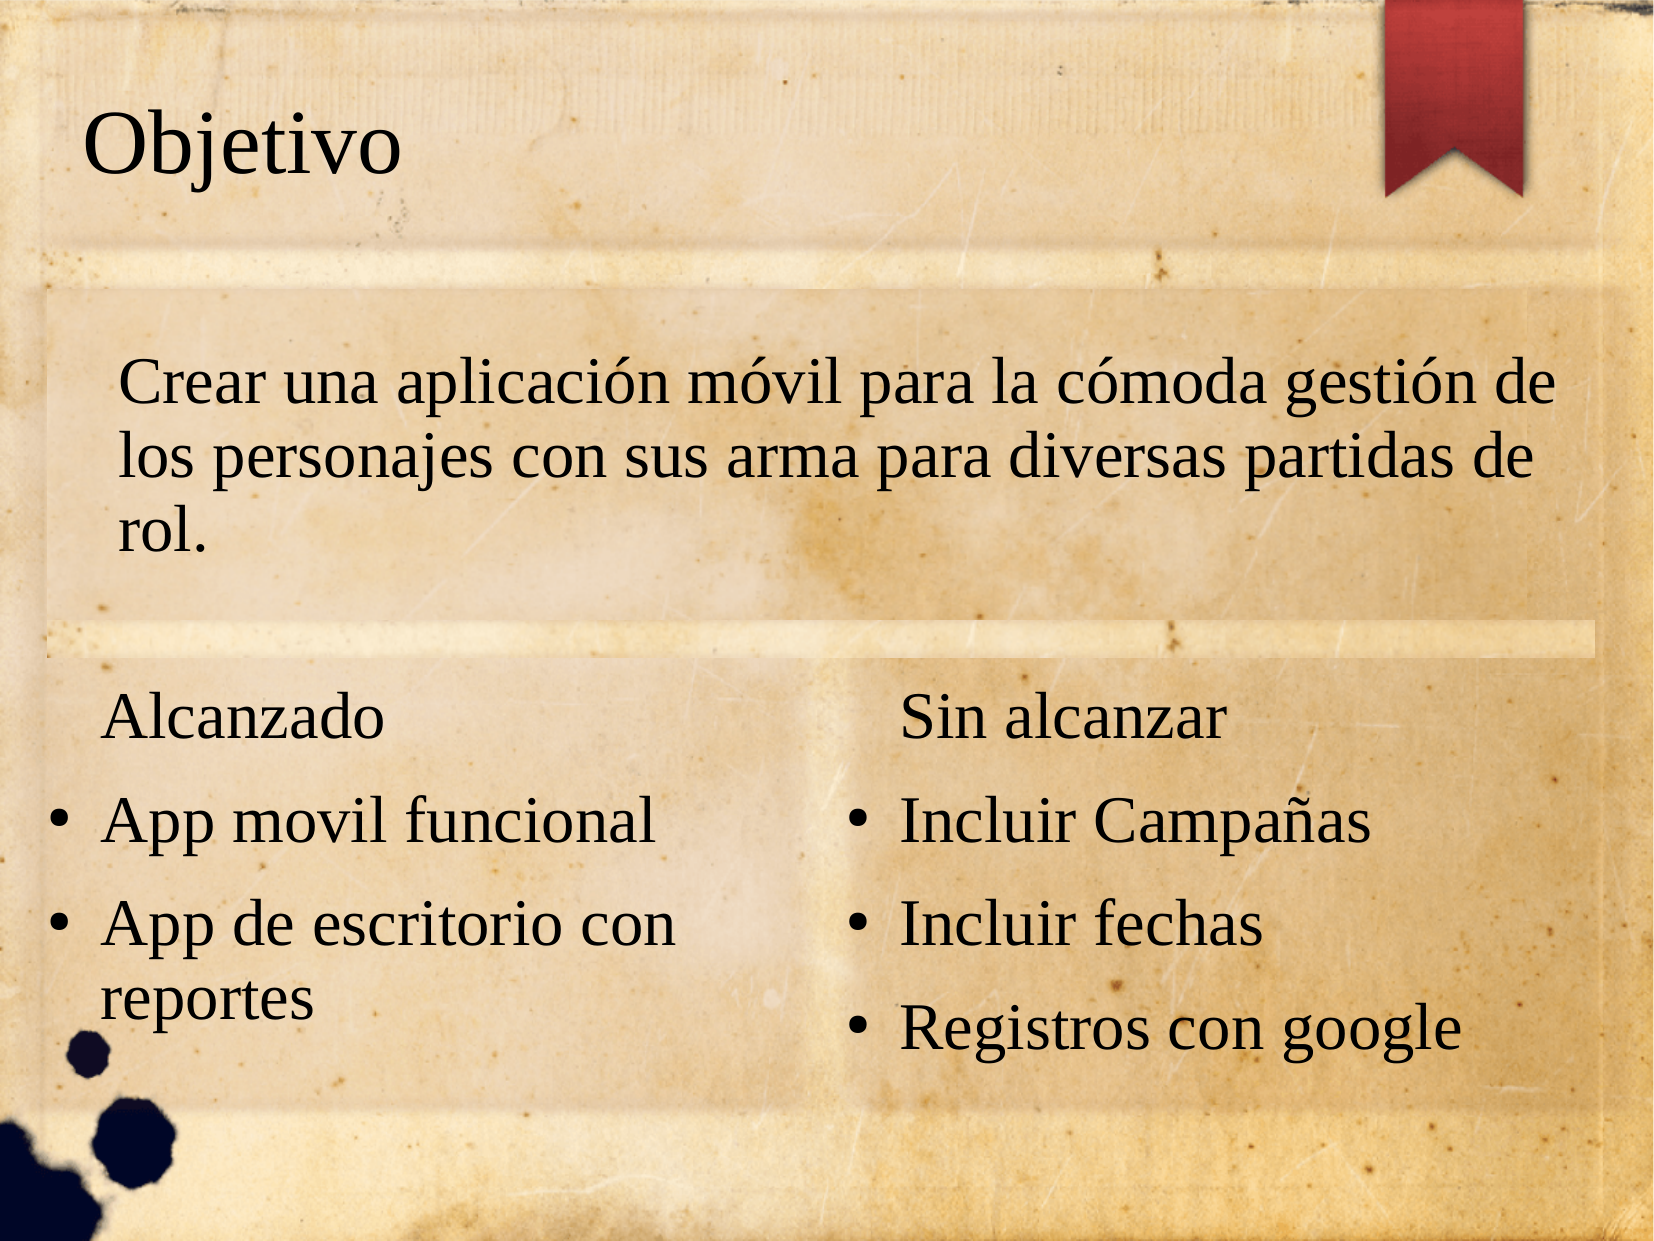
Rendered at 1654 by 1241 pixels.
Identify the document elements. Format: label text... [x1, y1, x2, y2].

picture [0, 0, 1654, 1241]
title Objetivo [82, 49, 1347, 237]
list Crear una aplicación móvil para la cómoda gestión de los personajes con sus arma para diversas partidas de rol. [47, 289, 1595, 620]
list Alcanzado App movil funcional App de escritorio con reportes [29, 679, 793, 1093]
list Sin alcanzar Incluir Campañas Incluir fechas Registros con google [828, 679, 1625, 1093]
